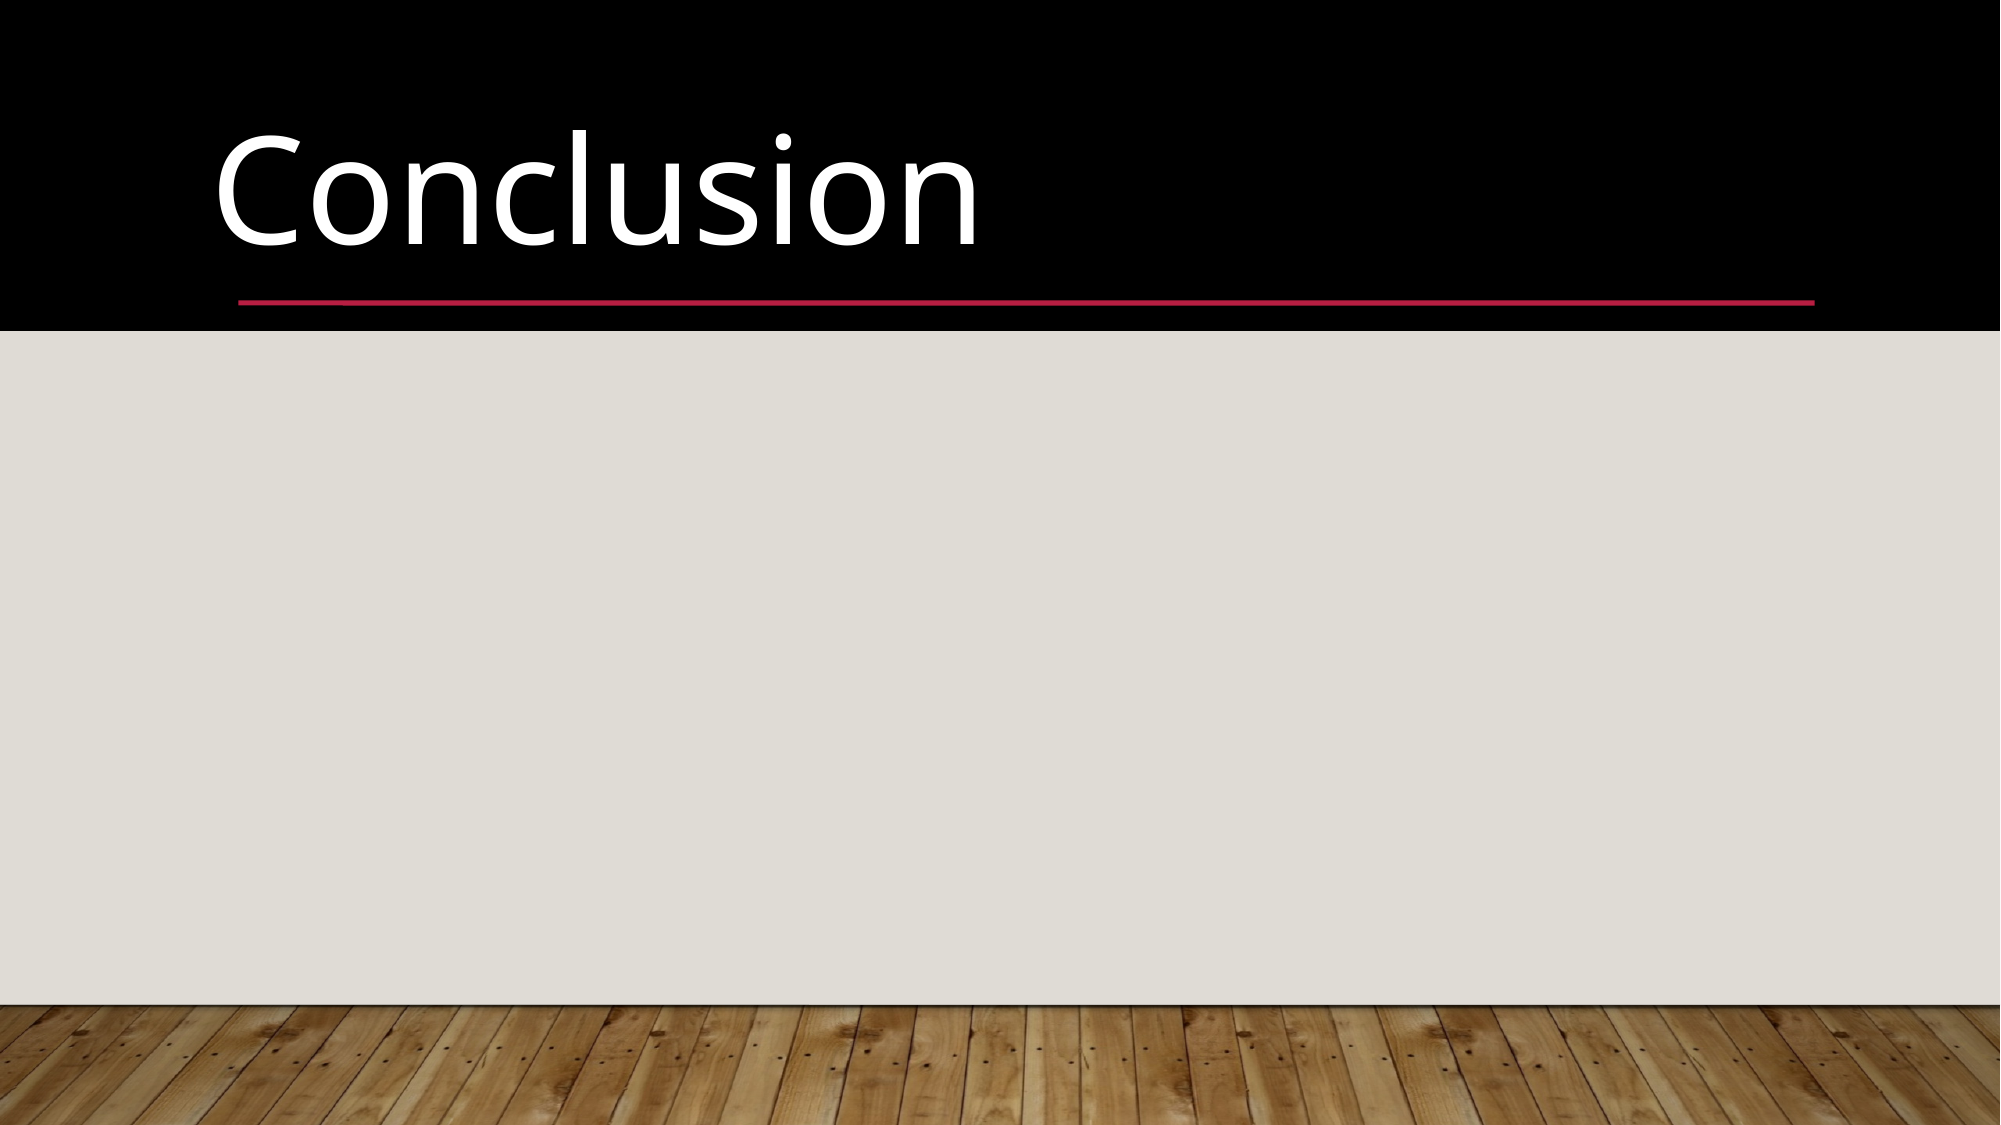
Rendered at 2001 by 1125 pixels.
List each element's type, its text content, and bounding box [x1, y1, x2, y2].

title Conclusion [195, 107, 1772, 280]
